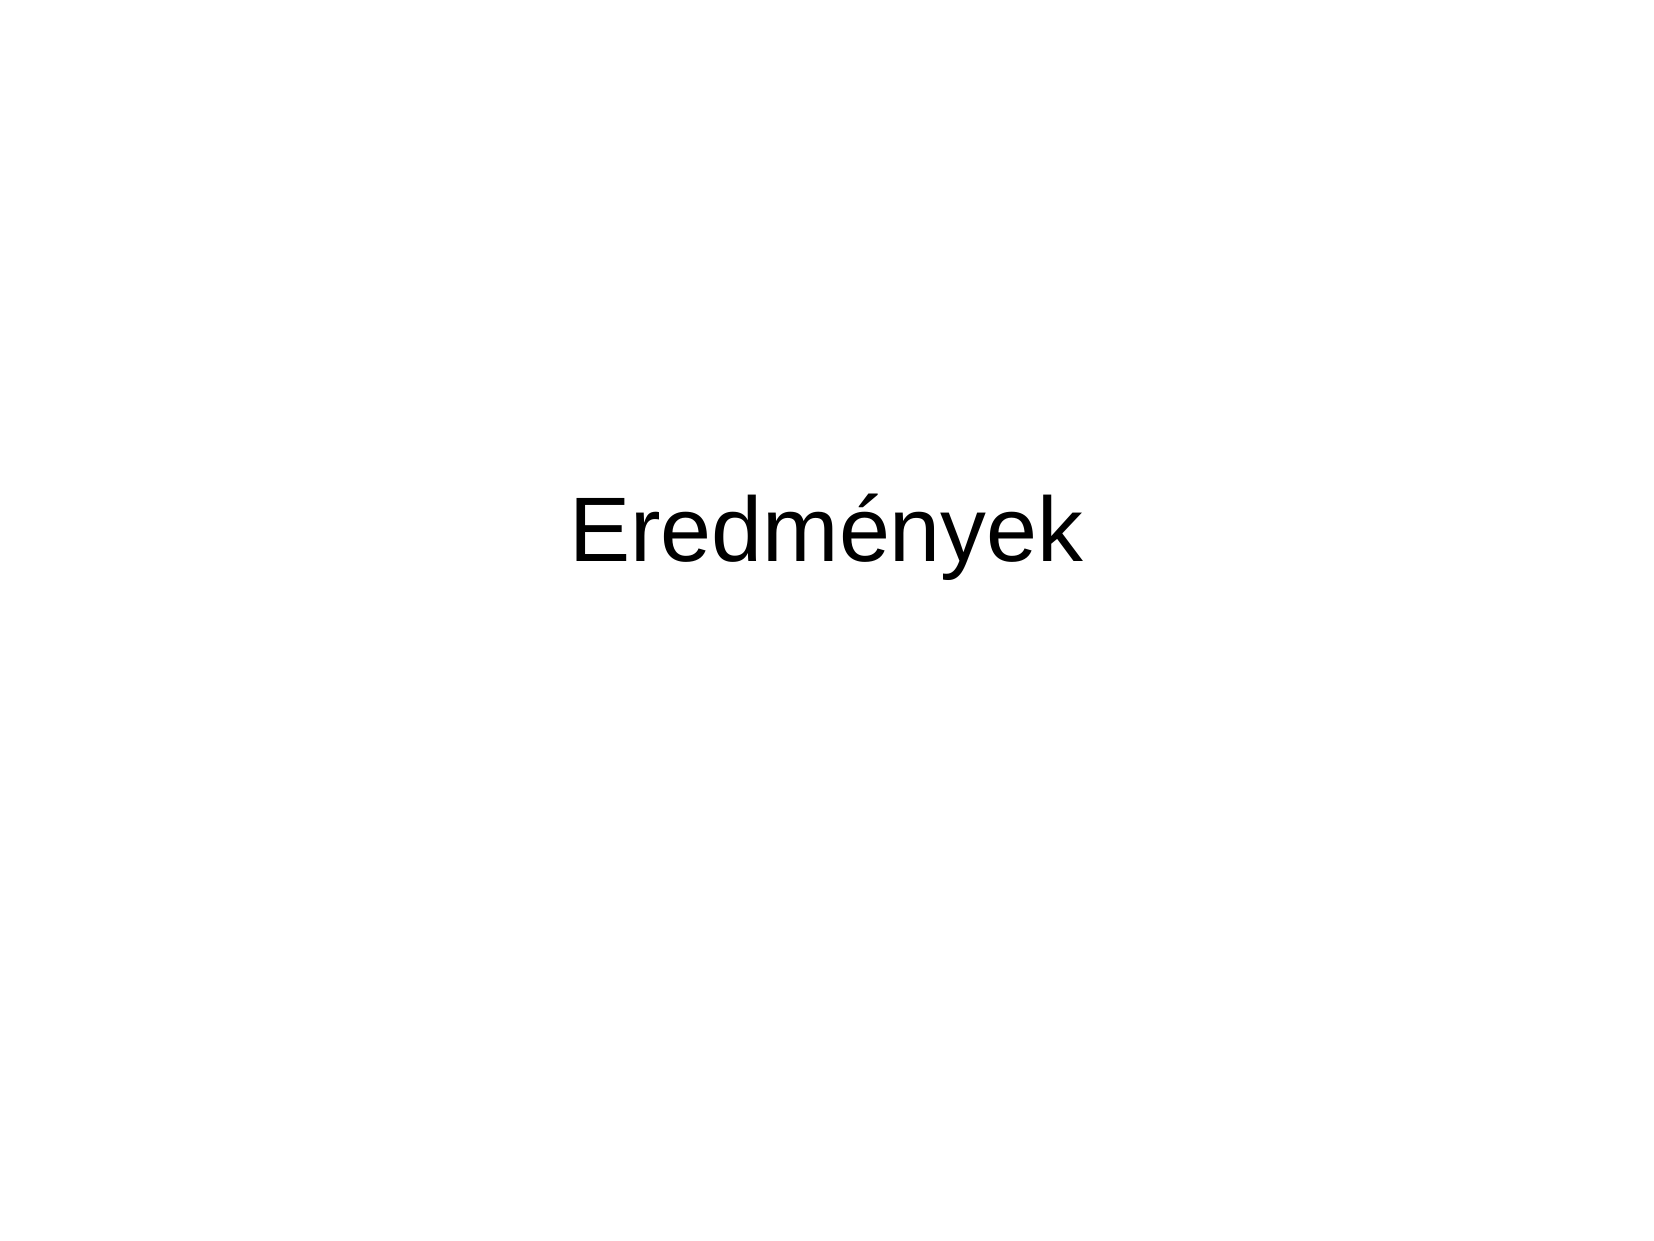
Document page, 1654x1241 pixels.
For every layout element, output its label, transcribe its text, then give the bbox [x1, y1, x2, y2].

subtitle Eredmények [82, 49, 1571, 1010]
